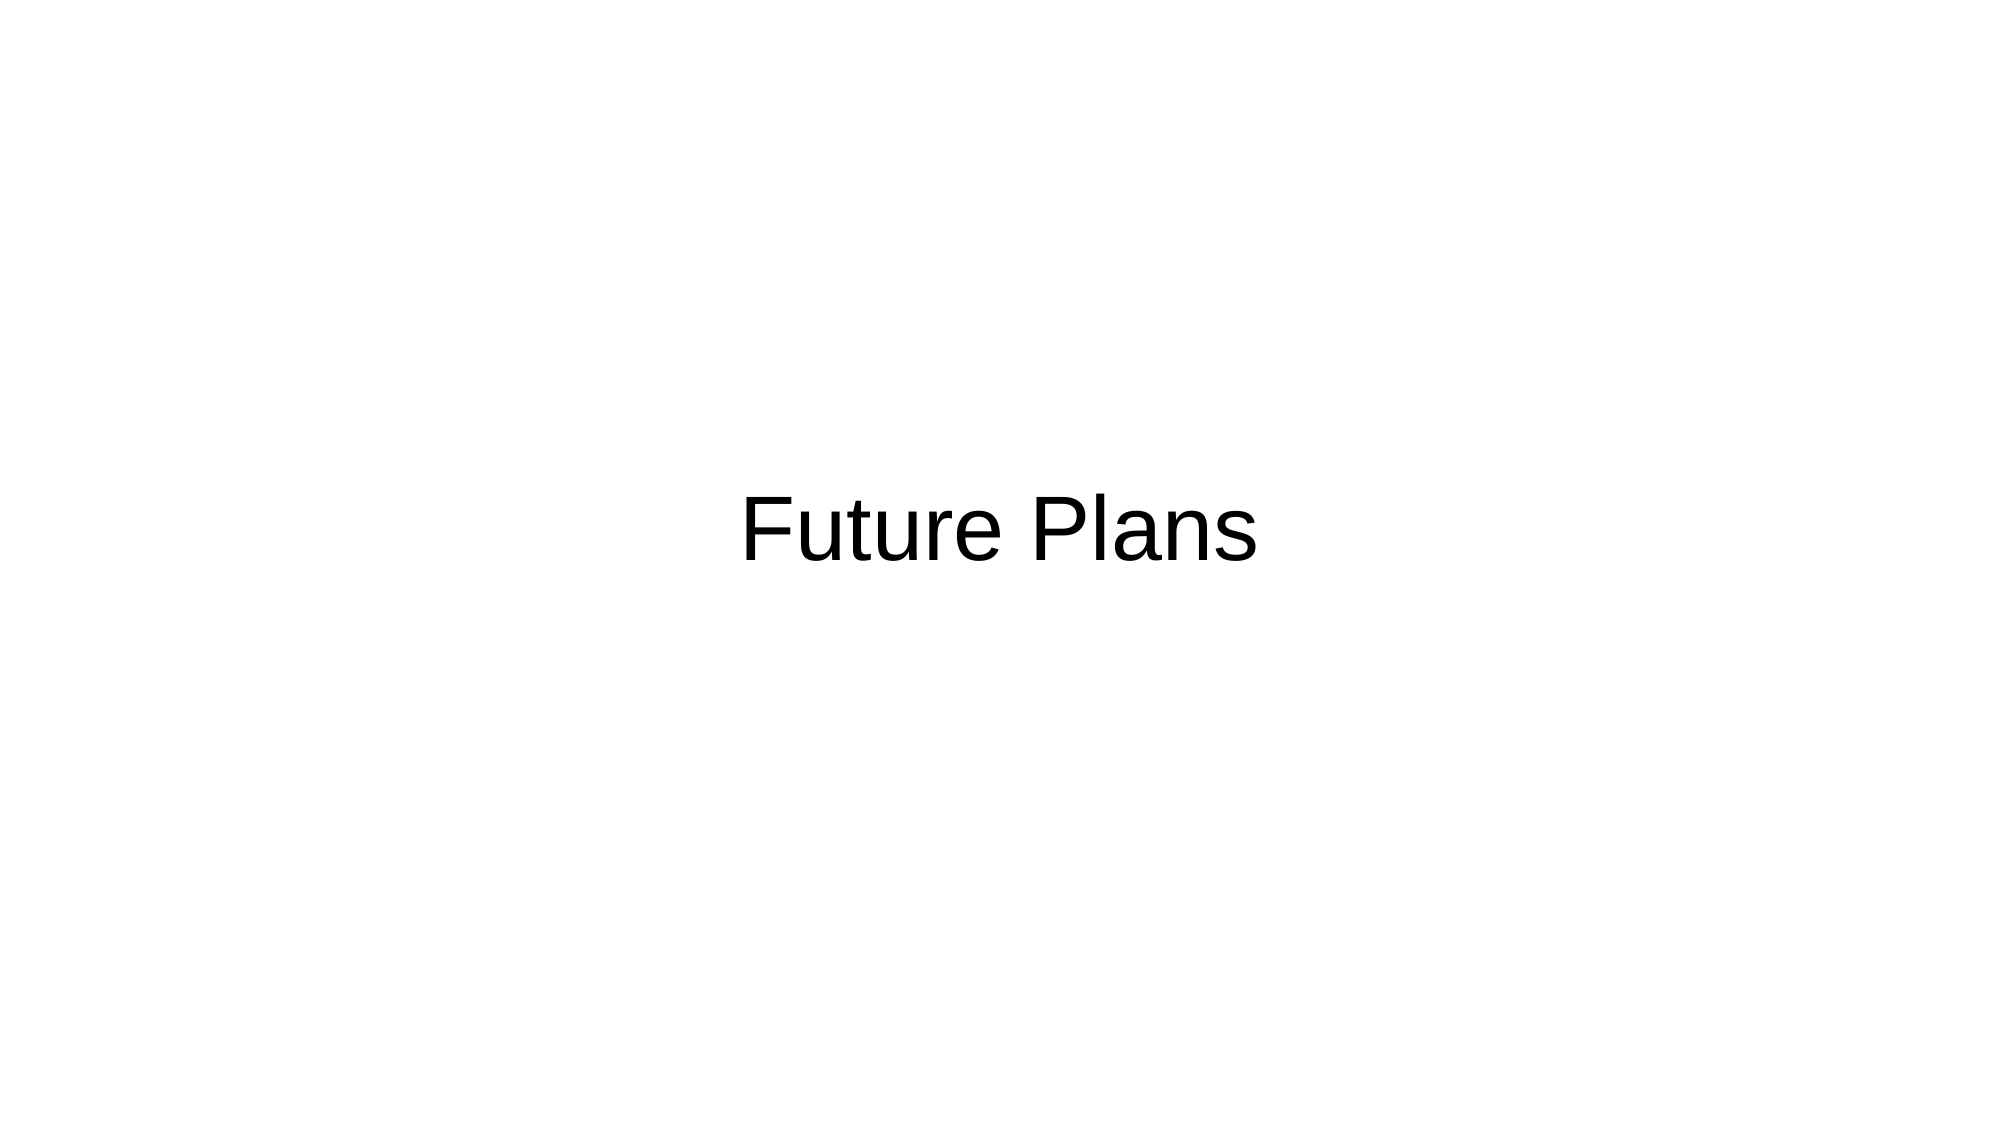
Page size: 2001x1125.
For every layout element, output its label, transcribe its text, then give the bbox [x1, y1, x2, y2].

title Future Plans [99, 434, 1900, 623]
